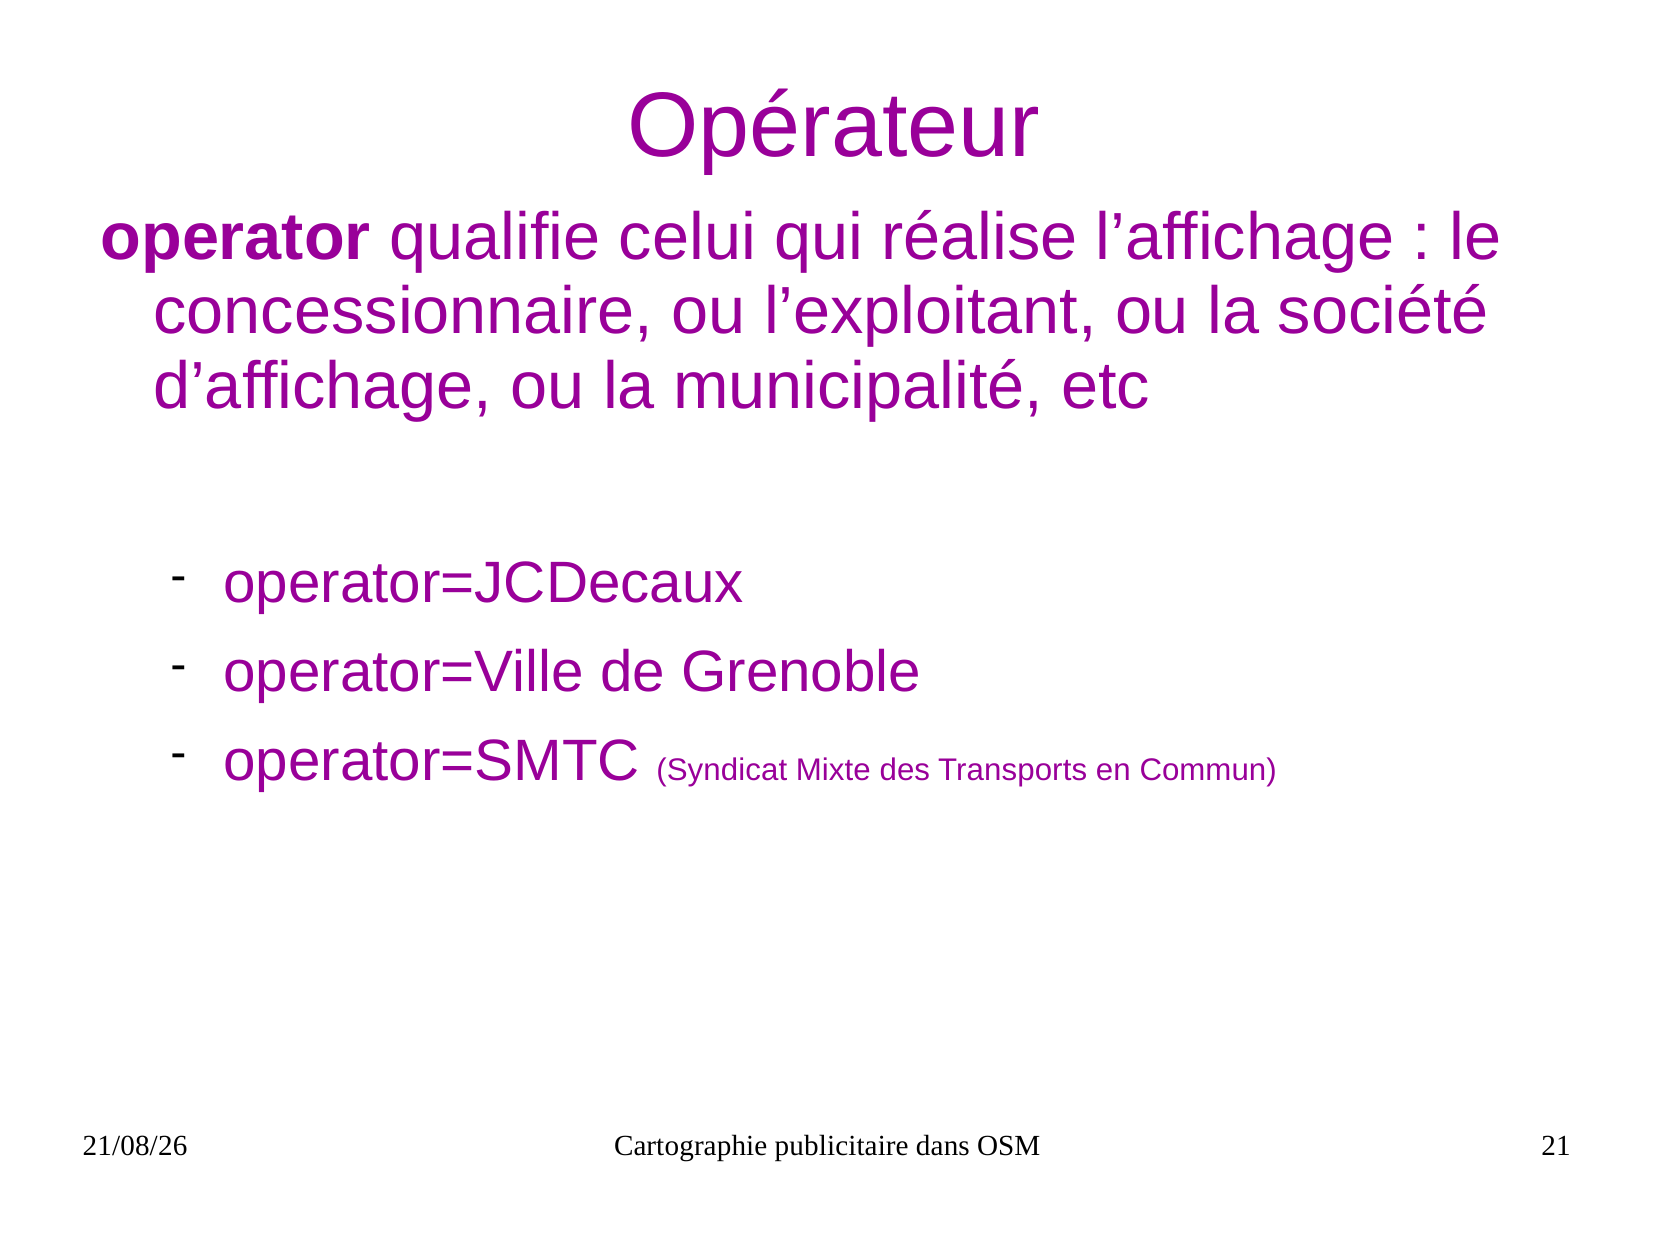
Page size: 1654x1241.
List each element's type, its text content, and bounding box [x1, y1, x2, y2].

title Opérateur [90, 19, 1579, 225]
list operator qualifie celui qui réalise l’affichage : le concessionnaire, ou l’exploitant, ou la société d’affichage, ou la municipalité, etc operator=JCDecaux operator=Ville de Grenoble operator=SMTC (Syndicat Mixte des Transports en Commun) [82, 195, 1571, 1096]
